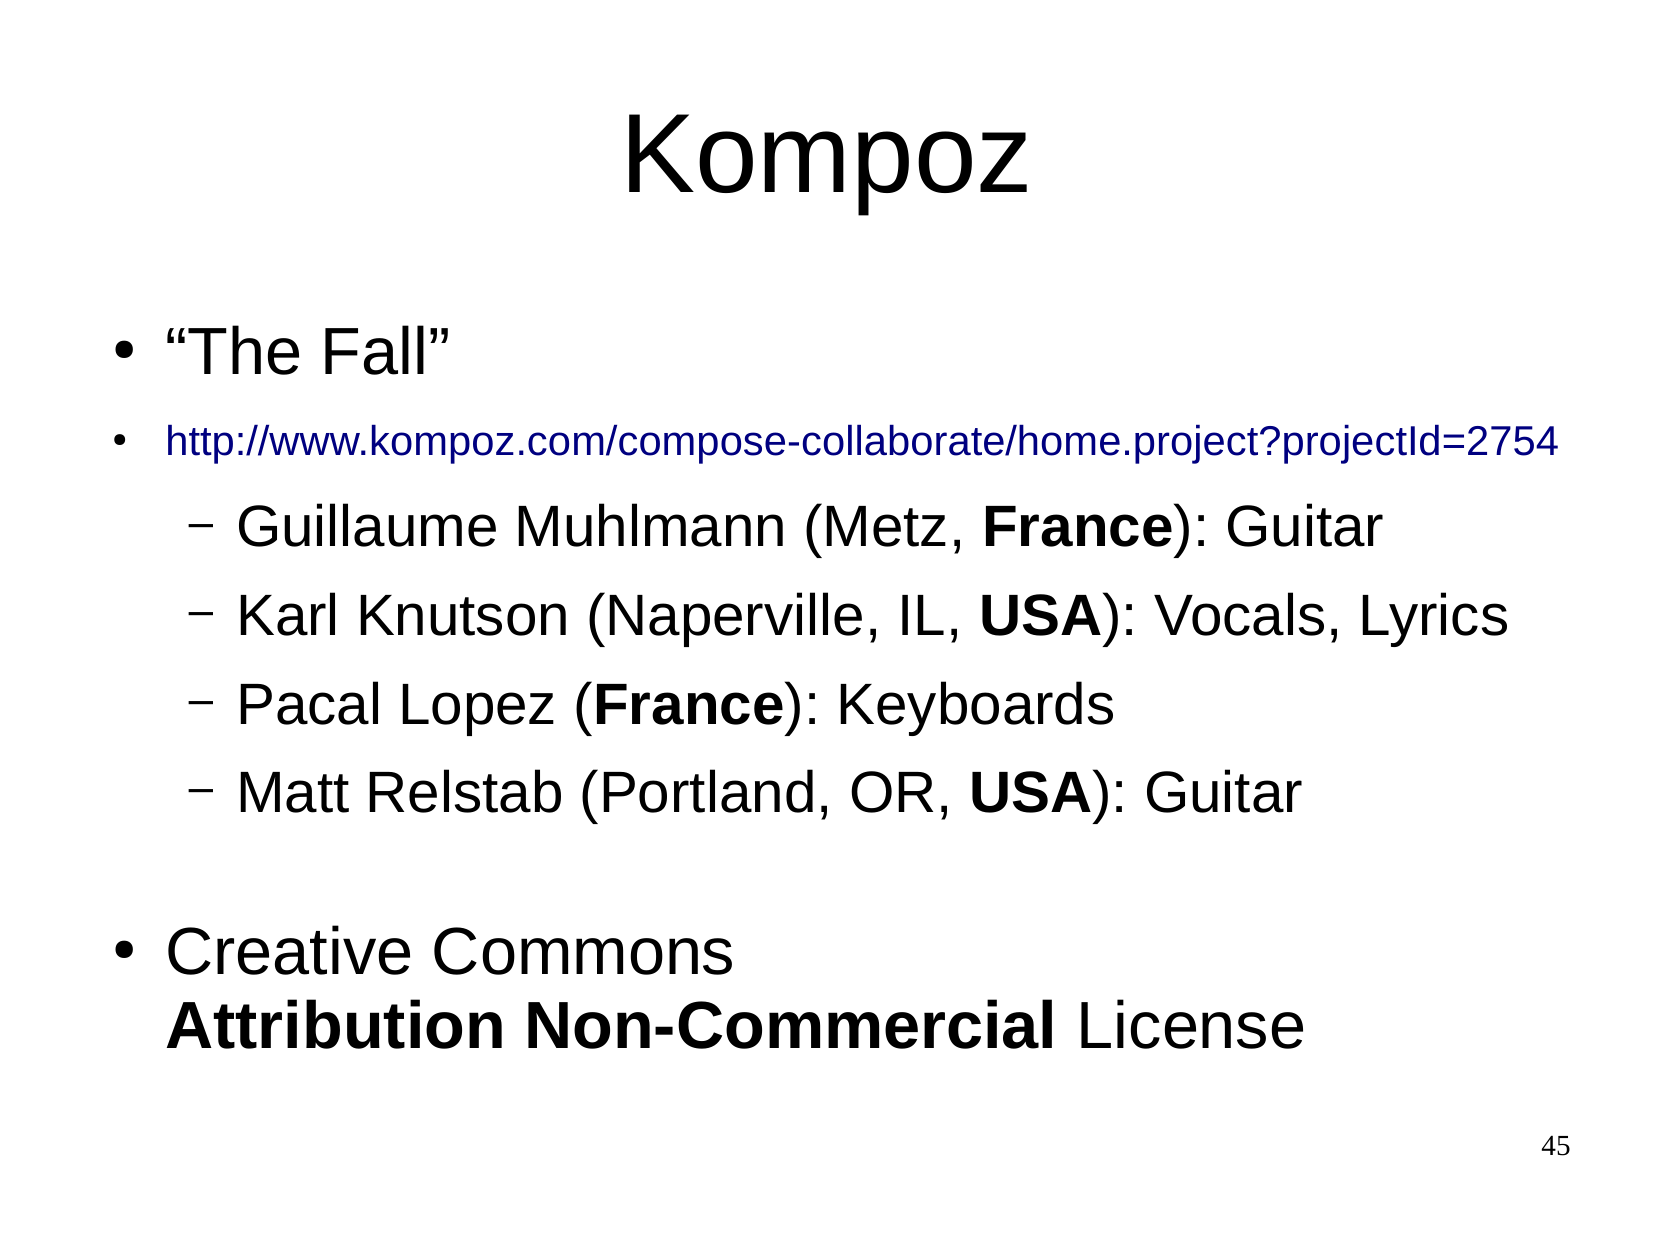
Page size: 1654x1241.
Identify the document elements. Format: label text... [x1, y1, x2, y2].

title Kompoz [82, 49, 1571, 257]
list “The Fall” http://www.kompoz.com/compose-collaborate/home.project?projectId=2754 Guillaume Muhlmann (Metz, France): Guitar Karl Knutson (Naperville, IL, USA): Vocals, Lyrics Pacal Lopez (France): Keyboards Matt Relstab (Portland, OR, USA): Guitar Creative Commons Attribution Non-Commercial License [94, 313, 1583, 1064]
